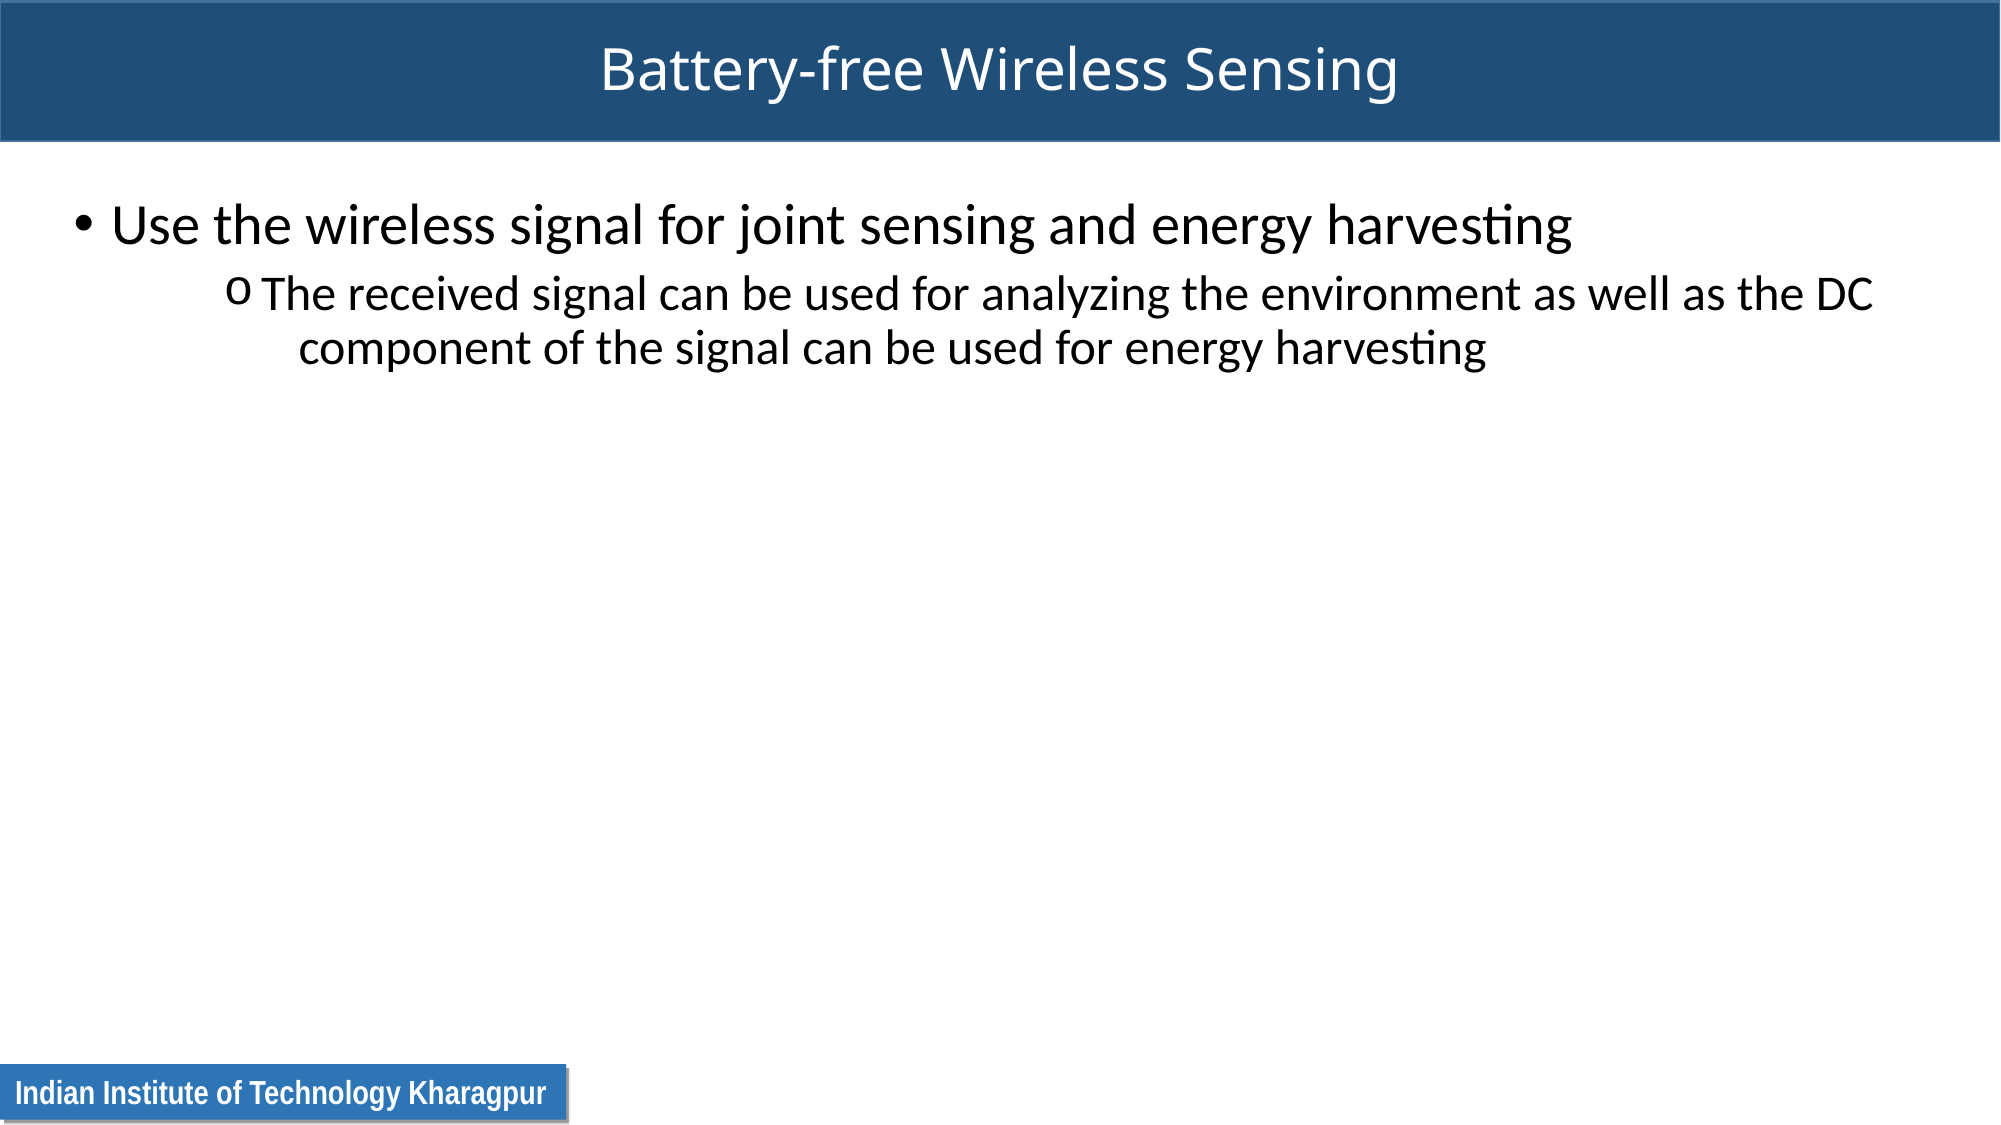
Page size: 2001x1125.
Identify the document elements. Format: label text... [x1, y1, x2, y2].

title Battery-free Wireless Sensing [0, 1, 2000, 141]
list Use the wireless signal for joint sensing and energy harvesting The received signal can be used for analyzing the environment as well as the DC component of the signal can be used for energy harvesting [58, 186, 1954, 1065]
